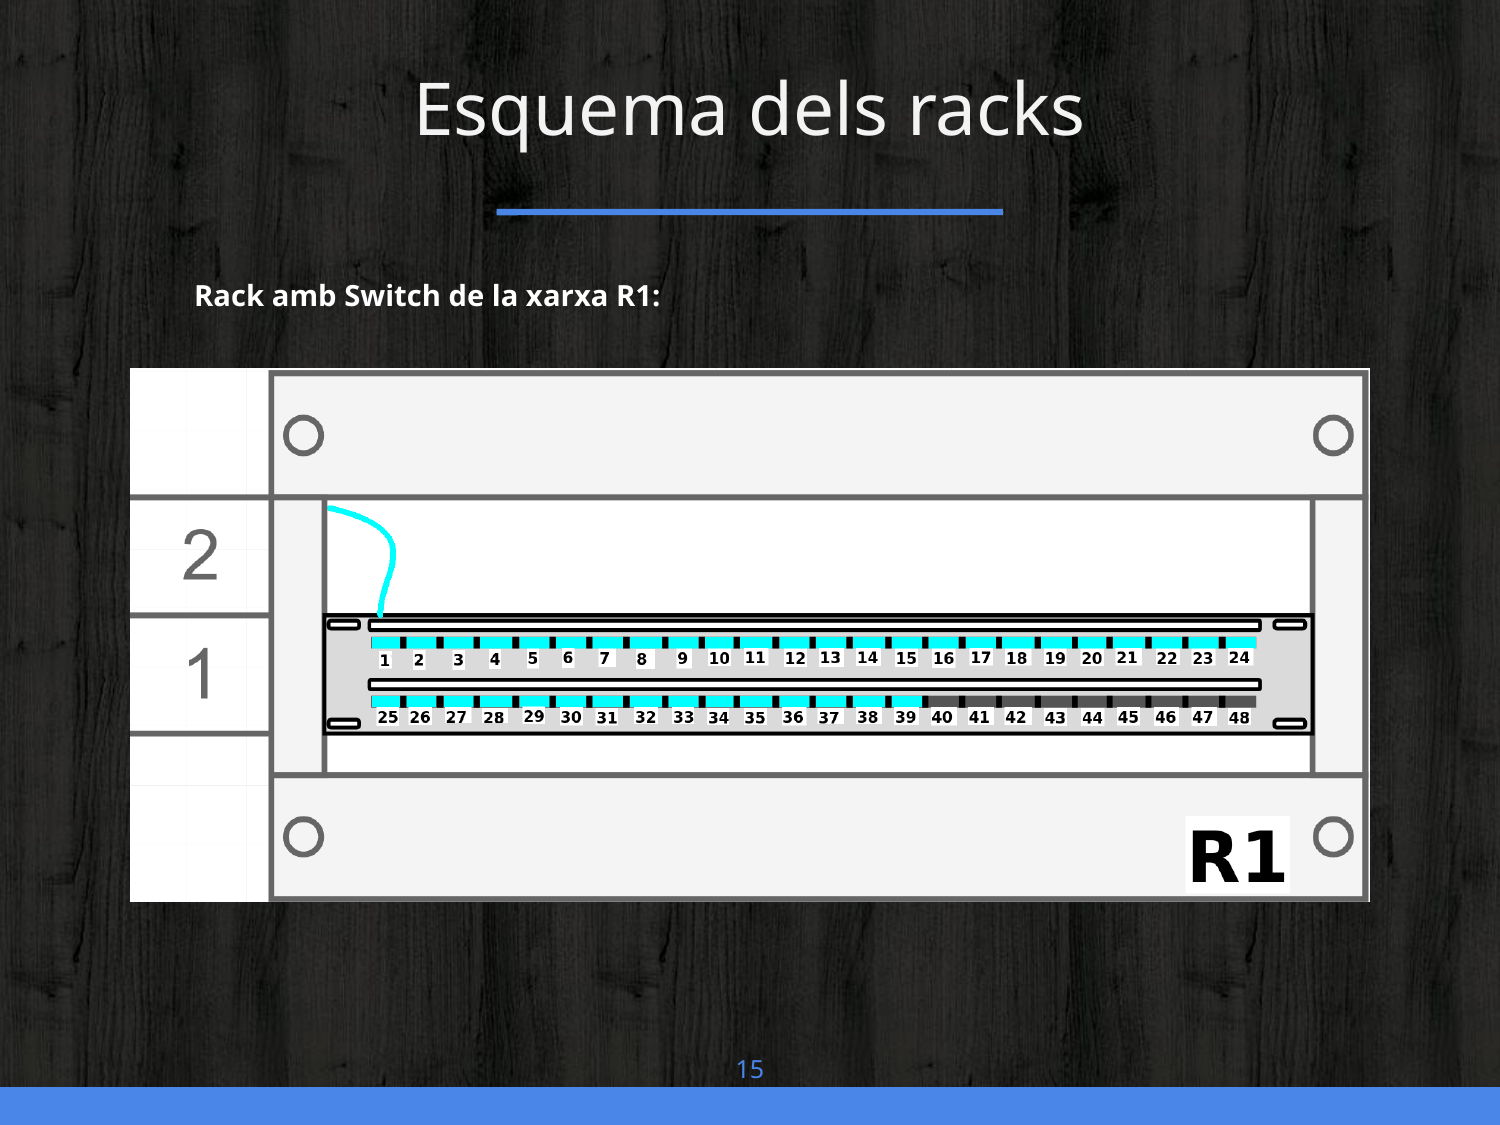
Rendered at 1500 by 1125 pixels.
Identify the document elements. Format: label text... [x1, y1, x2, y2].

title Esquema dels racks [75, 0, 1425, 213]
text_box [0, 1087, 1500, 1125]
text_box Rack amb Switch de la xarxa R1: [179, 262, 820, 332]
slide_number 15 [705, 1038, 795, 1087]
picture [0, 0, 1500, 1087]
